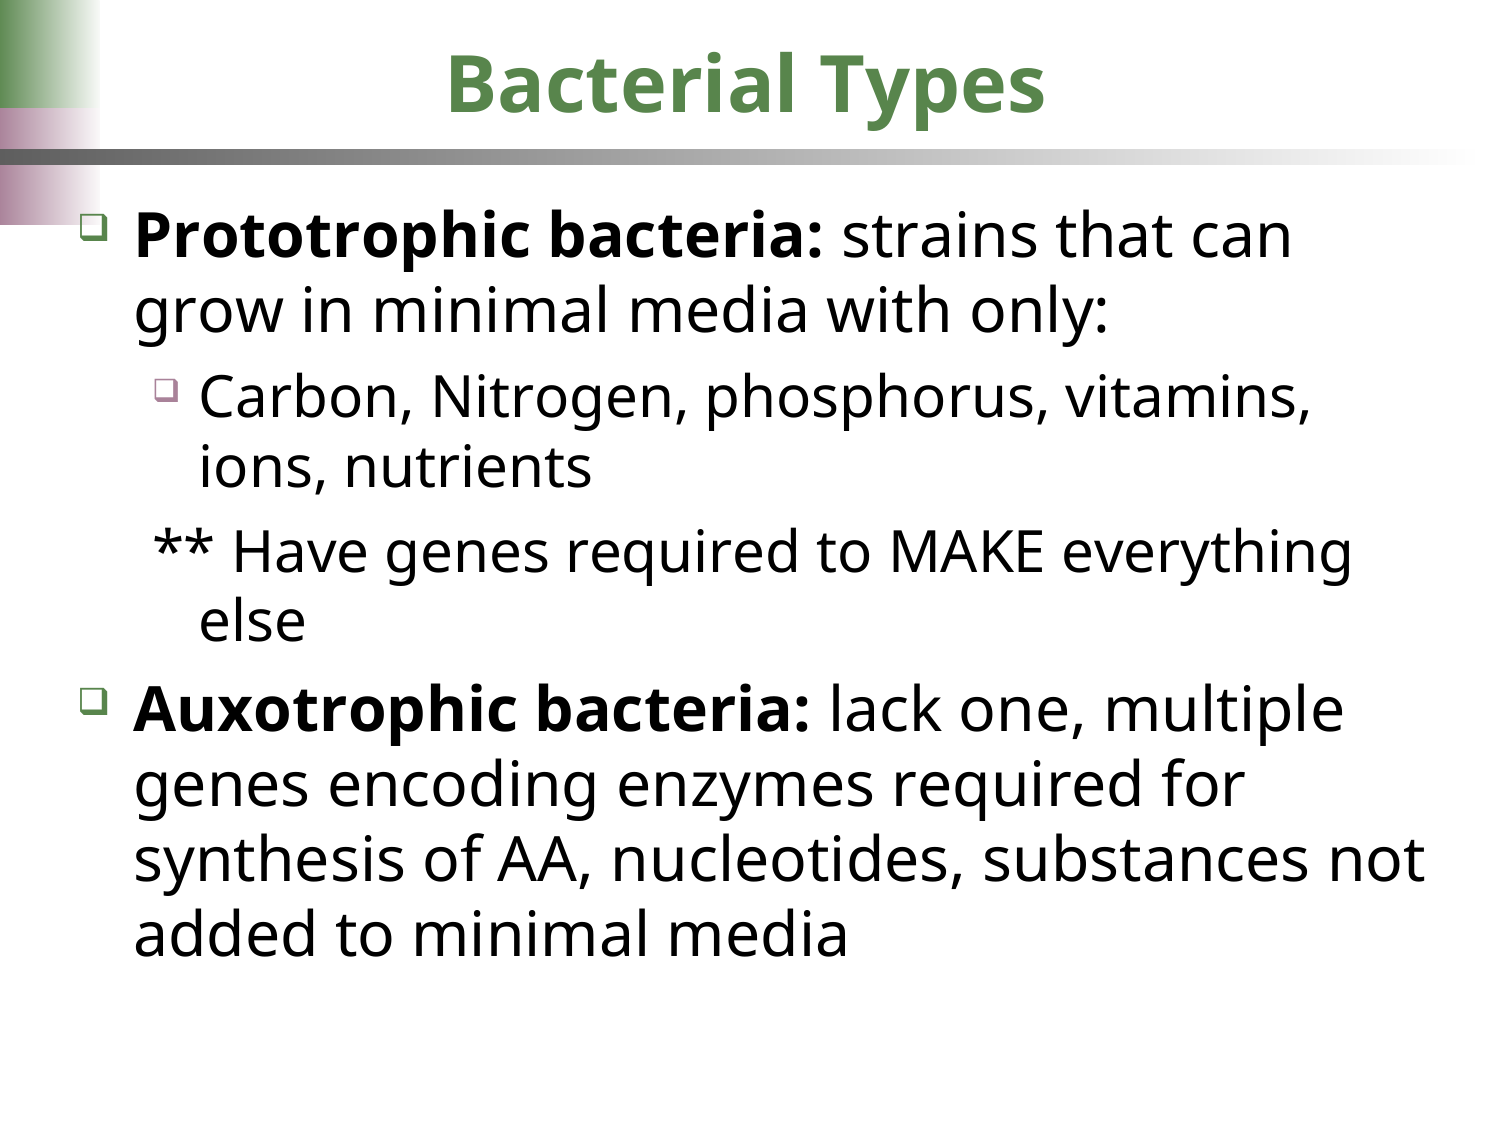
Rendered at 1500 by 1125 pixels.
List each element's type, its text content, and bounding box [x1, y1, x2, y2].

title Bacterial Types [133, 24, 1359, 138]
list Prototrophic bacteria: strains that can grow in minimal media with only: Carbon, Nitrogen, phosphorus, vitamins, ions, nutrients ** Have genes required to MAKE everything else Auxotrophic bacteria: lack one, multiple genes encoding enzymes required for synthesis of AA, nucleotides, substances not added to minimal media [62, 187, 1463, 1075]
